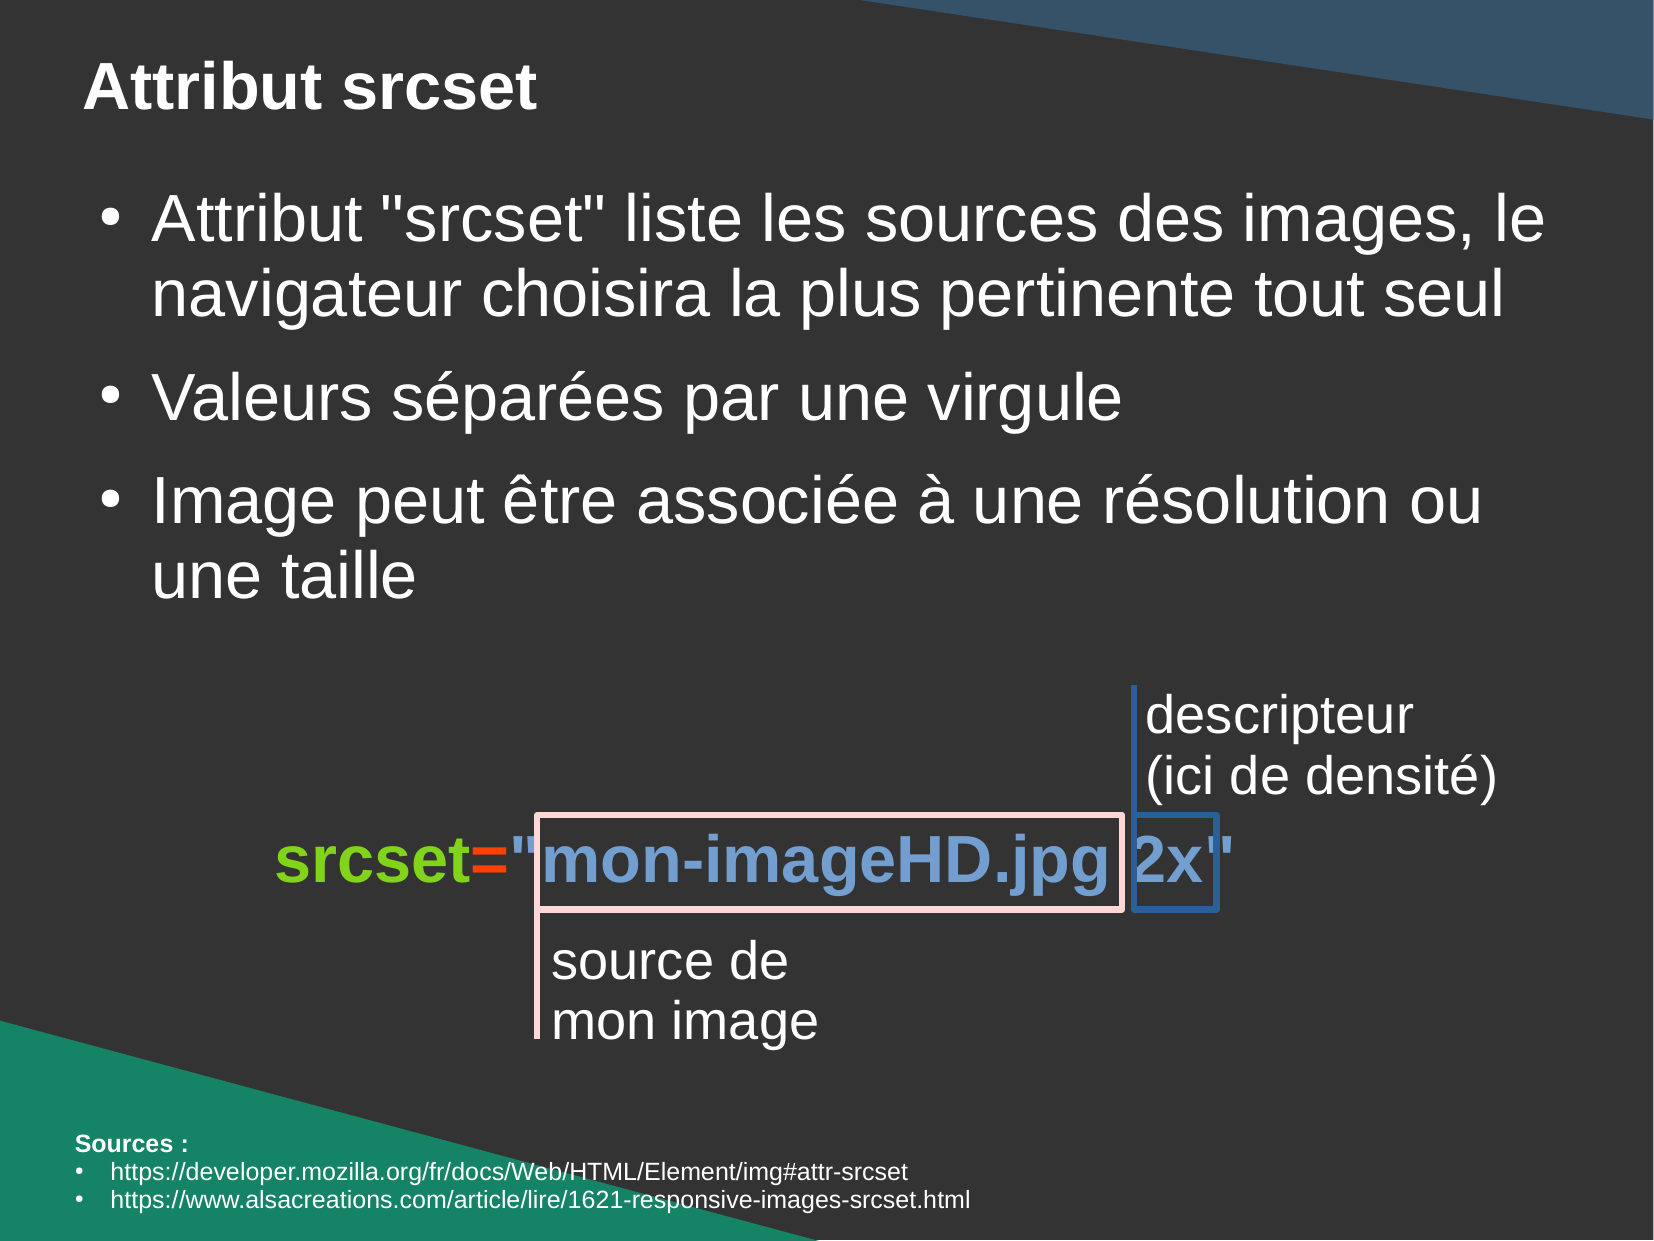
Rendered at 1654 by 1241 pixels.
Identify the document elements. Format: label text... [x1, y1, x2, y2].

text_box [0, 1020, 377, 1241]
text_box srcset="mon-imageHD.jpg 2x" [1220, 814, 1264, 910]
text_box srcset="mon-imageHD.jpg 2x" [1137, 818, 1213, 906]
text_box srcset="mon-imageHD.jpg 2x" [259, 814, 534, 910]
text_box [859, 0, 1654, 120]
text_box srcset="mon-imageHD.jpg 2x" [540, 818, 1119, 906]
text_box srcset="mon-imageHD.jpg 2x" [1125, 814, 1131, 910]
list Attribut "srcset" liste les sources des images, le navigateur choisira la plus pertinente tout seul Valeurs séparées par une virgule Image peut être associée à une résolution ou une taille [80, 180, 1605, 638]
text_box Sources : https://developer.mozilla.org/fr/docs/Web/HTML/Element/img#attr-srcset https://www.alsacreations.com/article/lire/1621-responsive-images-srcset.html [60, 1122, 1546, 1241]
title descripteur (ici de densité) [1145, 685, 1548, 807]
title source de mon image [551, 930, 827, 1052]
title Attribut srcset [82, 49, 1571, 162]
